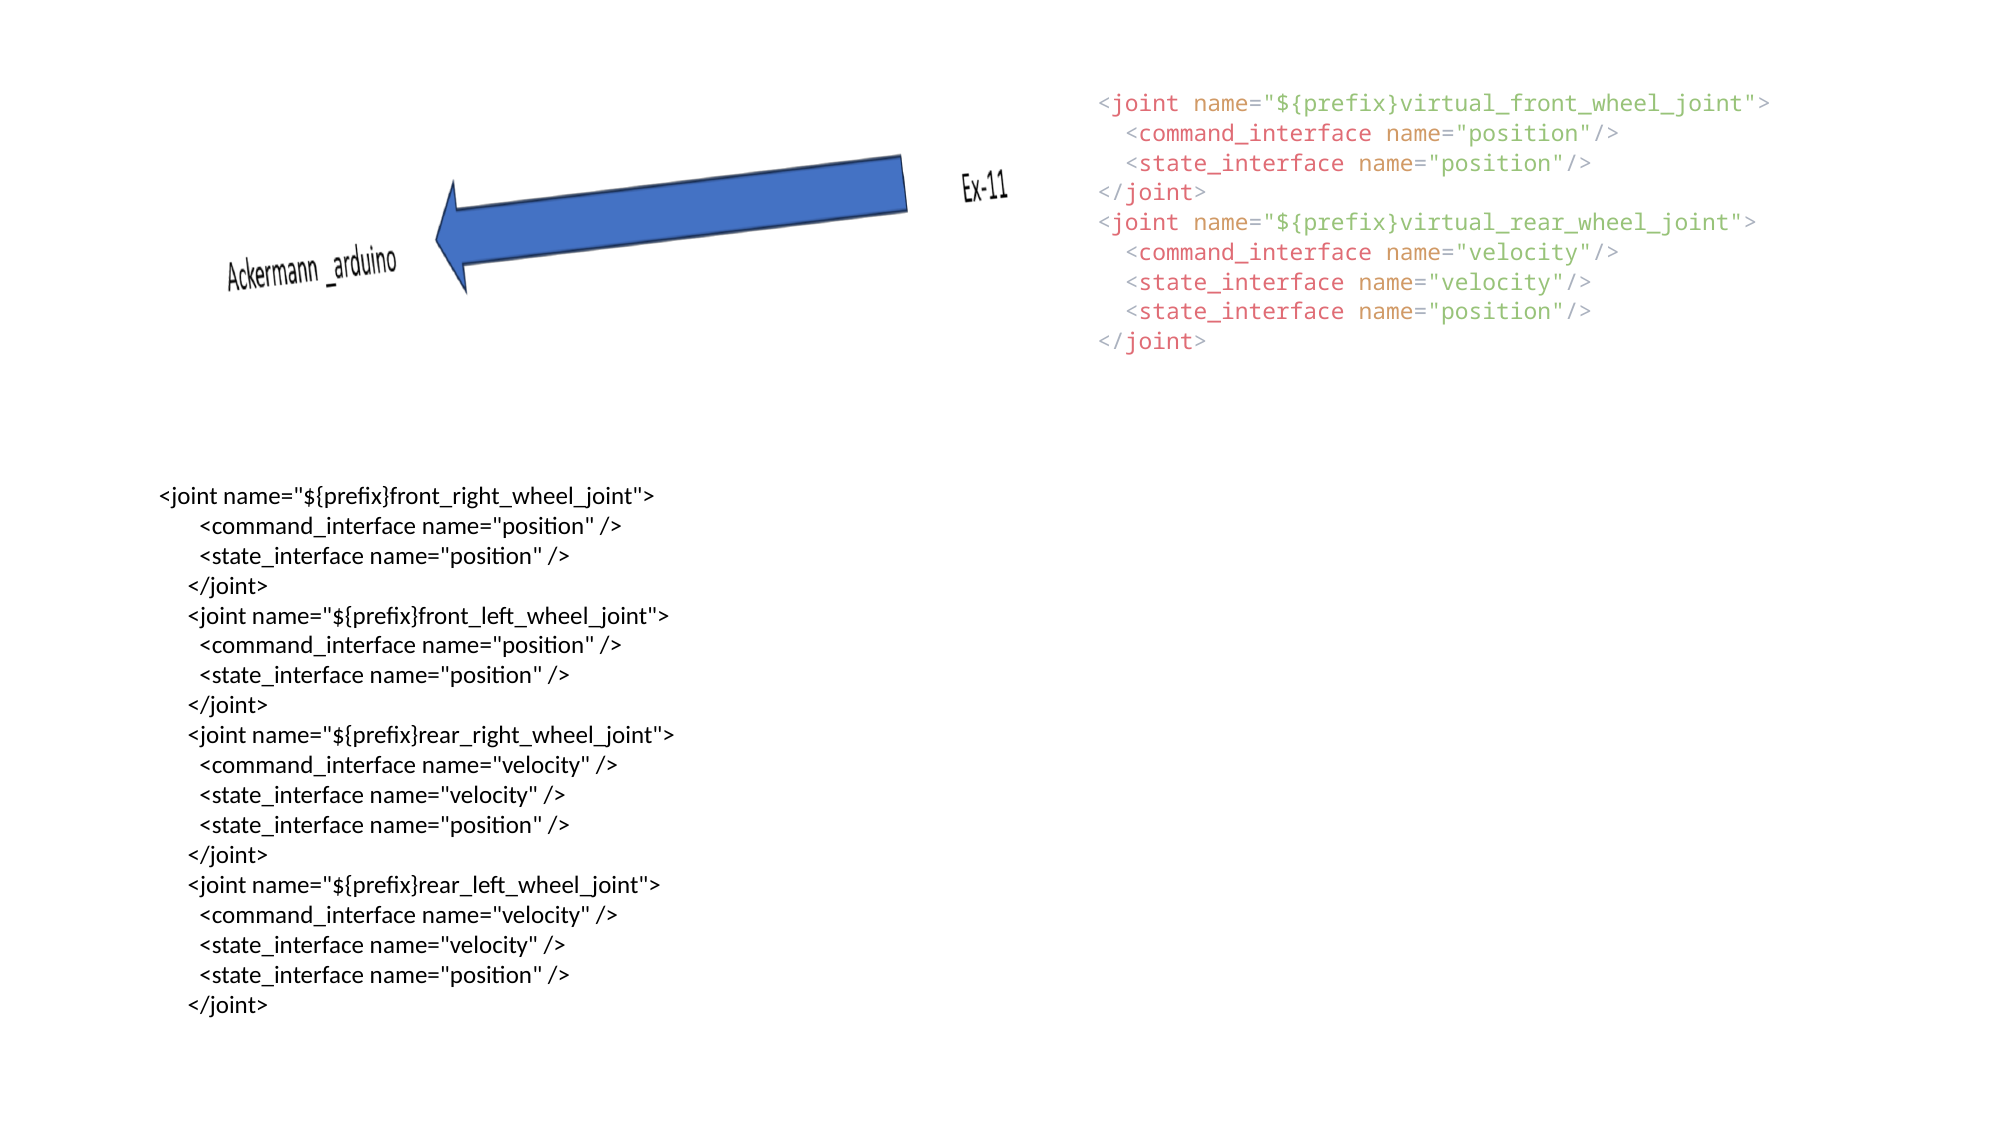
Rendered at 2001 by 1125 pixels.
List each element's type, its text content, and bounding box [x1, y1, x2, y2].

text_box <joint name="${prefix}virtual_front_wheel_joint"> <command_interface name="position"/> <state_interface name="position"/> </joint> <joint name="${prefix}virtual_rear_wheel_joint"> <command_interface name="velocity"/> <state_interface name="velocity"/> <state_interface name="position"/> </joint> [999, 79, 2000, 362]
picture [205, 67, 1382, 333]
text_box <joint name="${prefix}front_right_wheel_joint"> <command_interface name="position" /> <state_interface name="position" /> </joint> <joint name="${prefix}front_left_wheel_joint"> <command_interface name="position" /> <state_interface name="position" /> </joint> <joint name="${prefix}rear_right_wheel_joint"> <command_interface name="velocity" /> <state_interface name="velocity" /> <state_interface name="position" /> </joint> <joint name="${prefix}rear_left_wheel_joint"> <command_interface name="velocity" /> <state_interface name="velocity" /> <state_interface name="position" /> </joint> [138, 471, 1139, 1026]
text_box <joint name="${prefix}virtual_front_wheel_joint"> <command_interface name="position"/> <state_interface name="position"/> </joint> <joint name="${prefix}virtual_rear_wheel_joint"> <command_interface name="velocity"/> <state_interface name="velocity"/> <state_interface name="position"/> </joint> [999, 79, 1261, 111]
